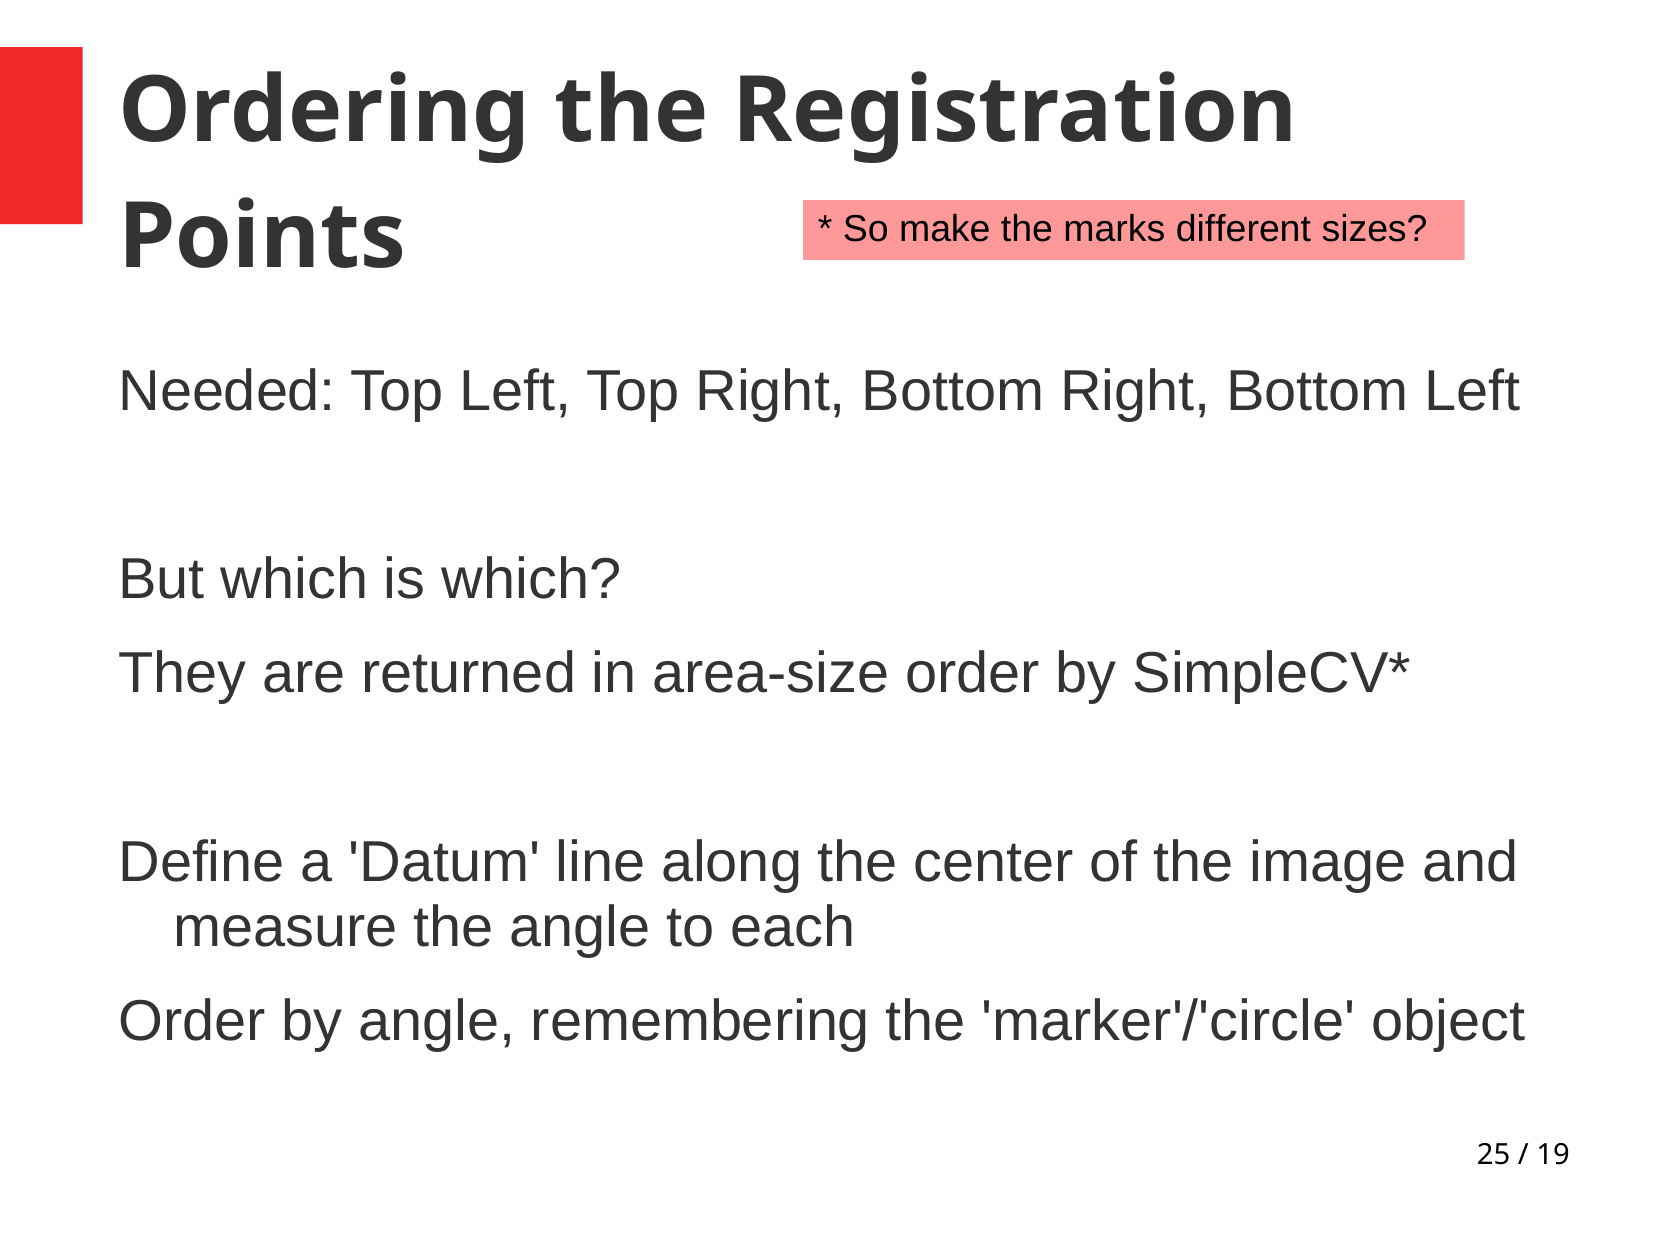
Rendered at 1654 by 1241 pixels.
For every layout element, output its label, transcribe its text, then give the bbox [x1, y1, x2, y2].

title Ordering the Registration Points [118, 34, 1571, 271]
text_box * So make the marks different sizes? [803, 200, 1465, 260]
list Needed: Top Left, Top Right, Bottom Right, Bottom Left But which is which? They are returned in area-size order by SimpleCV* Define a 'Datum' line along the center of the image and measure the angle to each Order by angle, remembering the 'marker'/'circle' object [118, 354, 1536, 1074]
